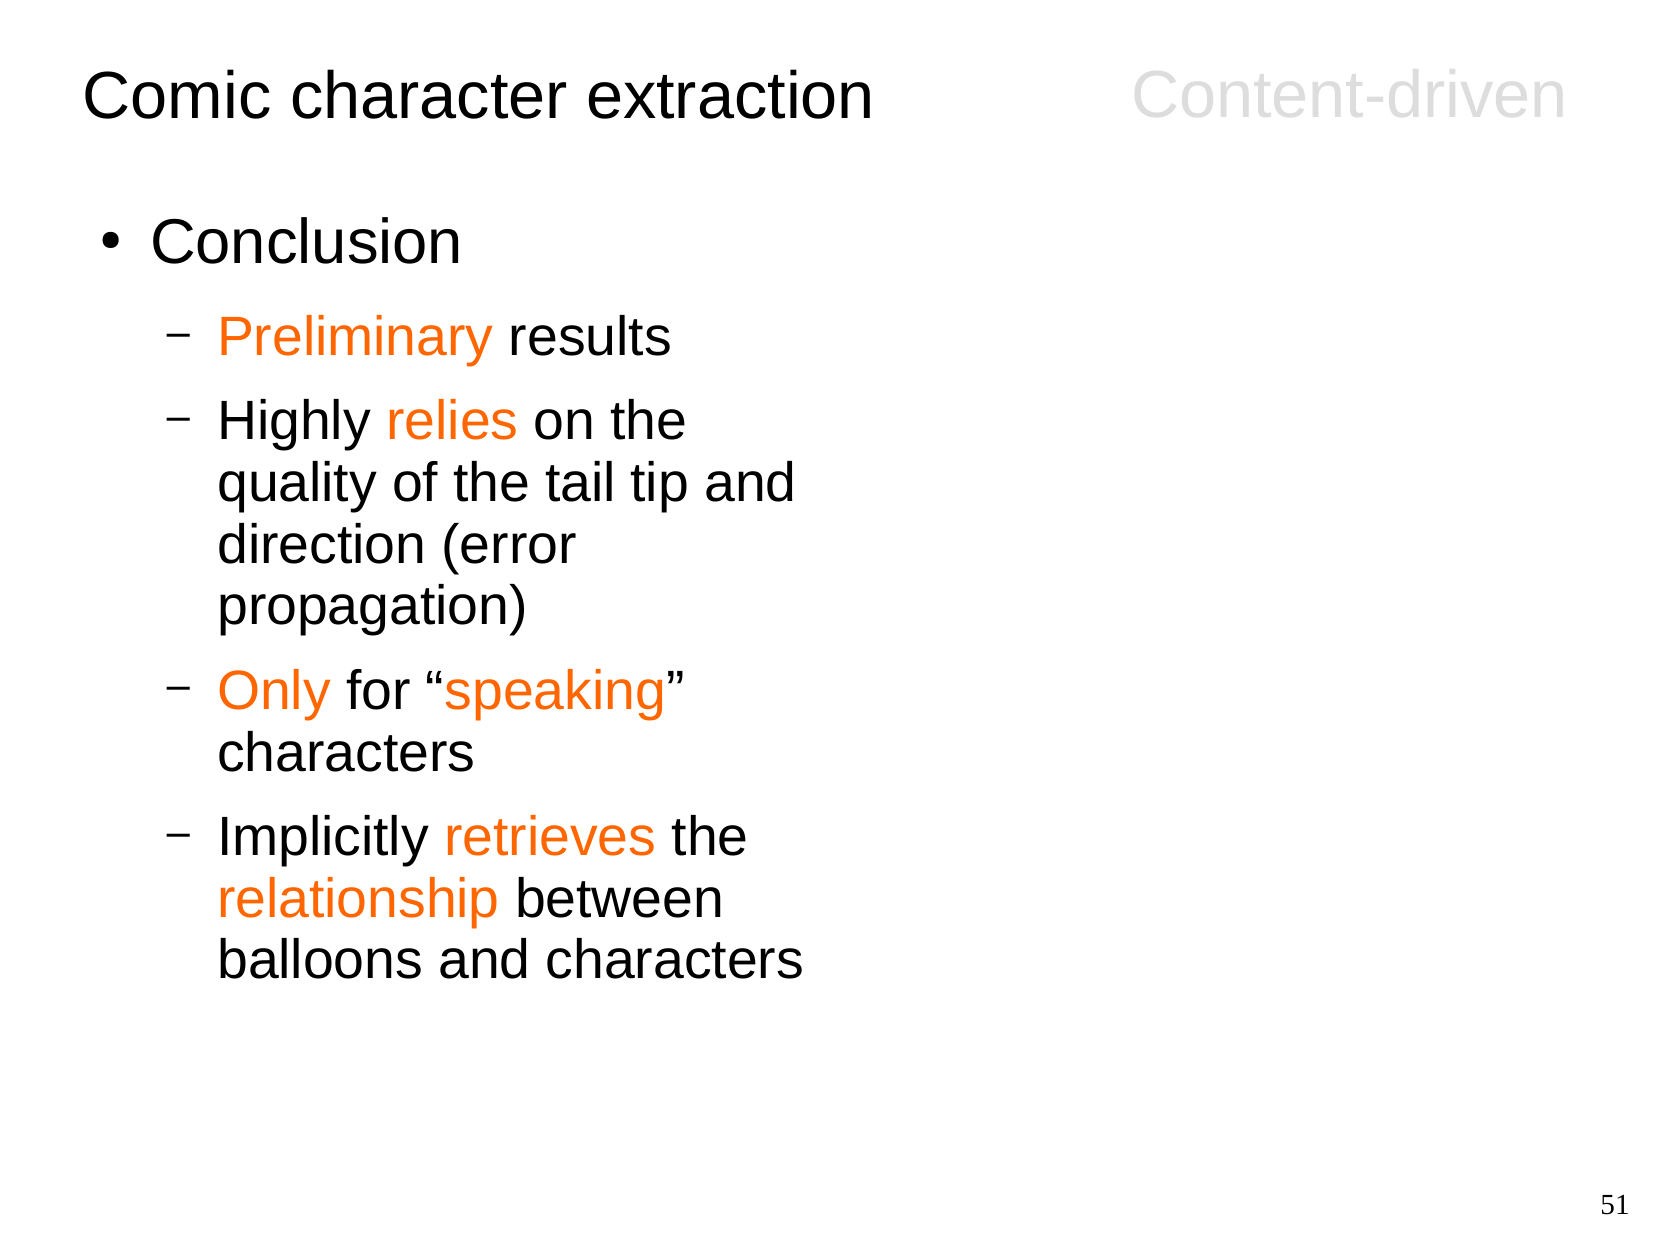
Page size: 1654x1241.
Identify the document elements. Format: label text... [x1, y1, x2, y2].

list Conclusion Preliminary results Highly relies on the quality of the tail tip and direction (error propagation) Only for “speaking” characters Implicitly retrieves the relationship between balloons and characters [82, 206, 809, 1004]
title Comic character extraction [82, 49, 1571, 142]
